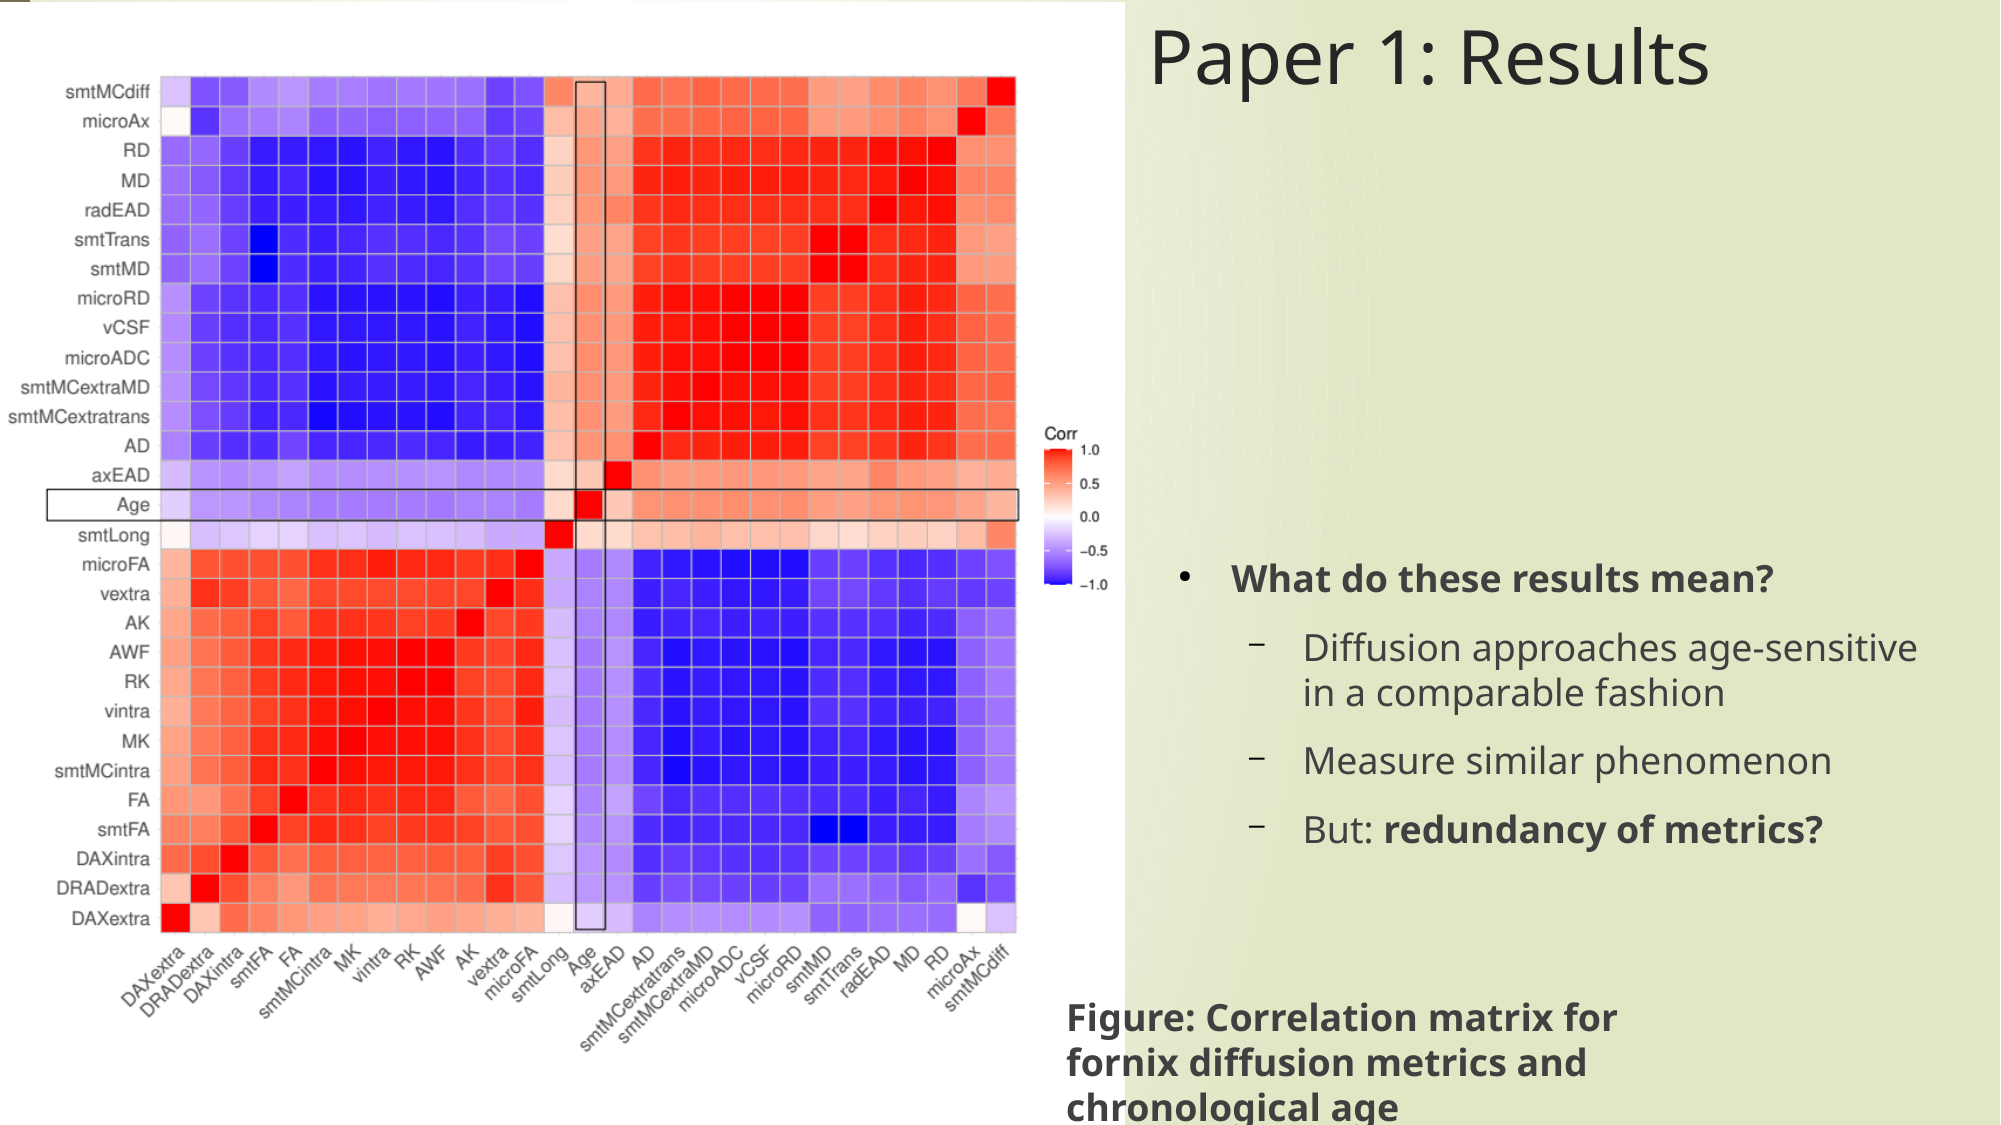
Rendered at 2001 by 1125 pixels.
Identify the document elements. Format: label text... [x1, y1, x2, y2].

picture [0, 2, 1125, 1125]
list What do these results mean? Diffusion approaches age-sensitive in a comparable fashion Measure similar phenomenon But: redundancy of metrics? [1145, 129, 1949, 898]
list Figure: Correlation matrix for fornix diffusion metrics and chronological age [1051, 986, 1701, 1117]
title Paper 1: Results [1134, 2, 2000, 119]
